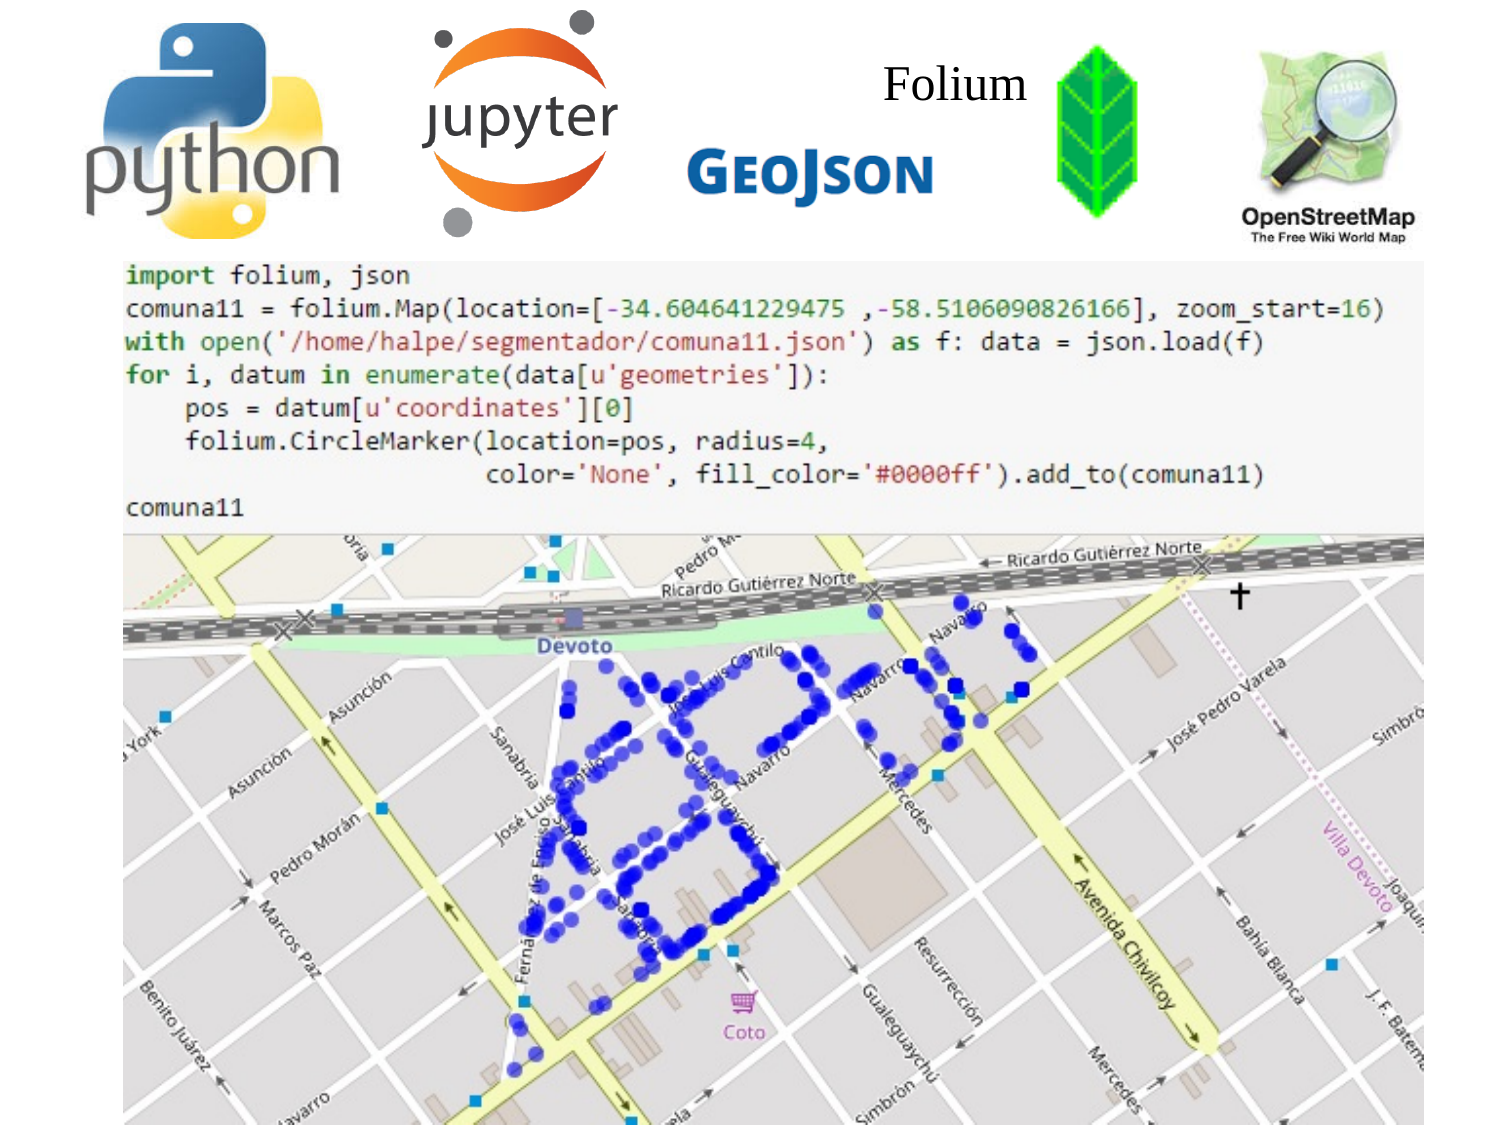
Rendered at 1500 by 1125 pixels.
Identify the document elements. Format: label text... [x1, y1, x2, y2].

picture [53, 23, 373, 240]
picture [1222, 30, 1438, 250]
picture [395, 0, 644, 248]
text_box Folium [868, 42, 1129, 119]
picture [123, 261, 1424, 1125]
picture [998, 42, 1198, 243]
picture [679, 137, 940, 211]
